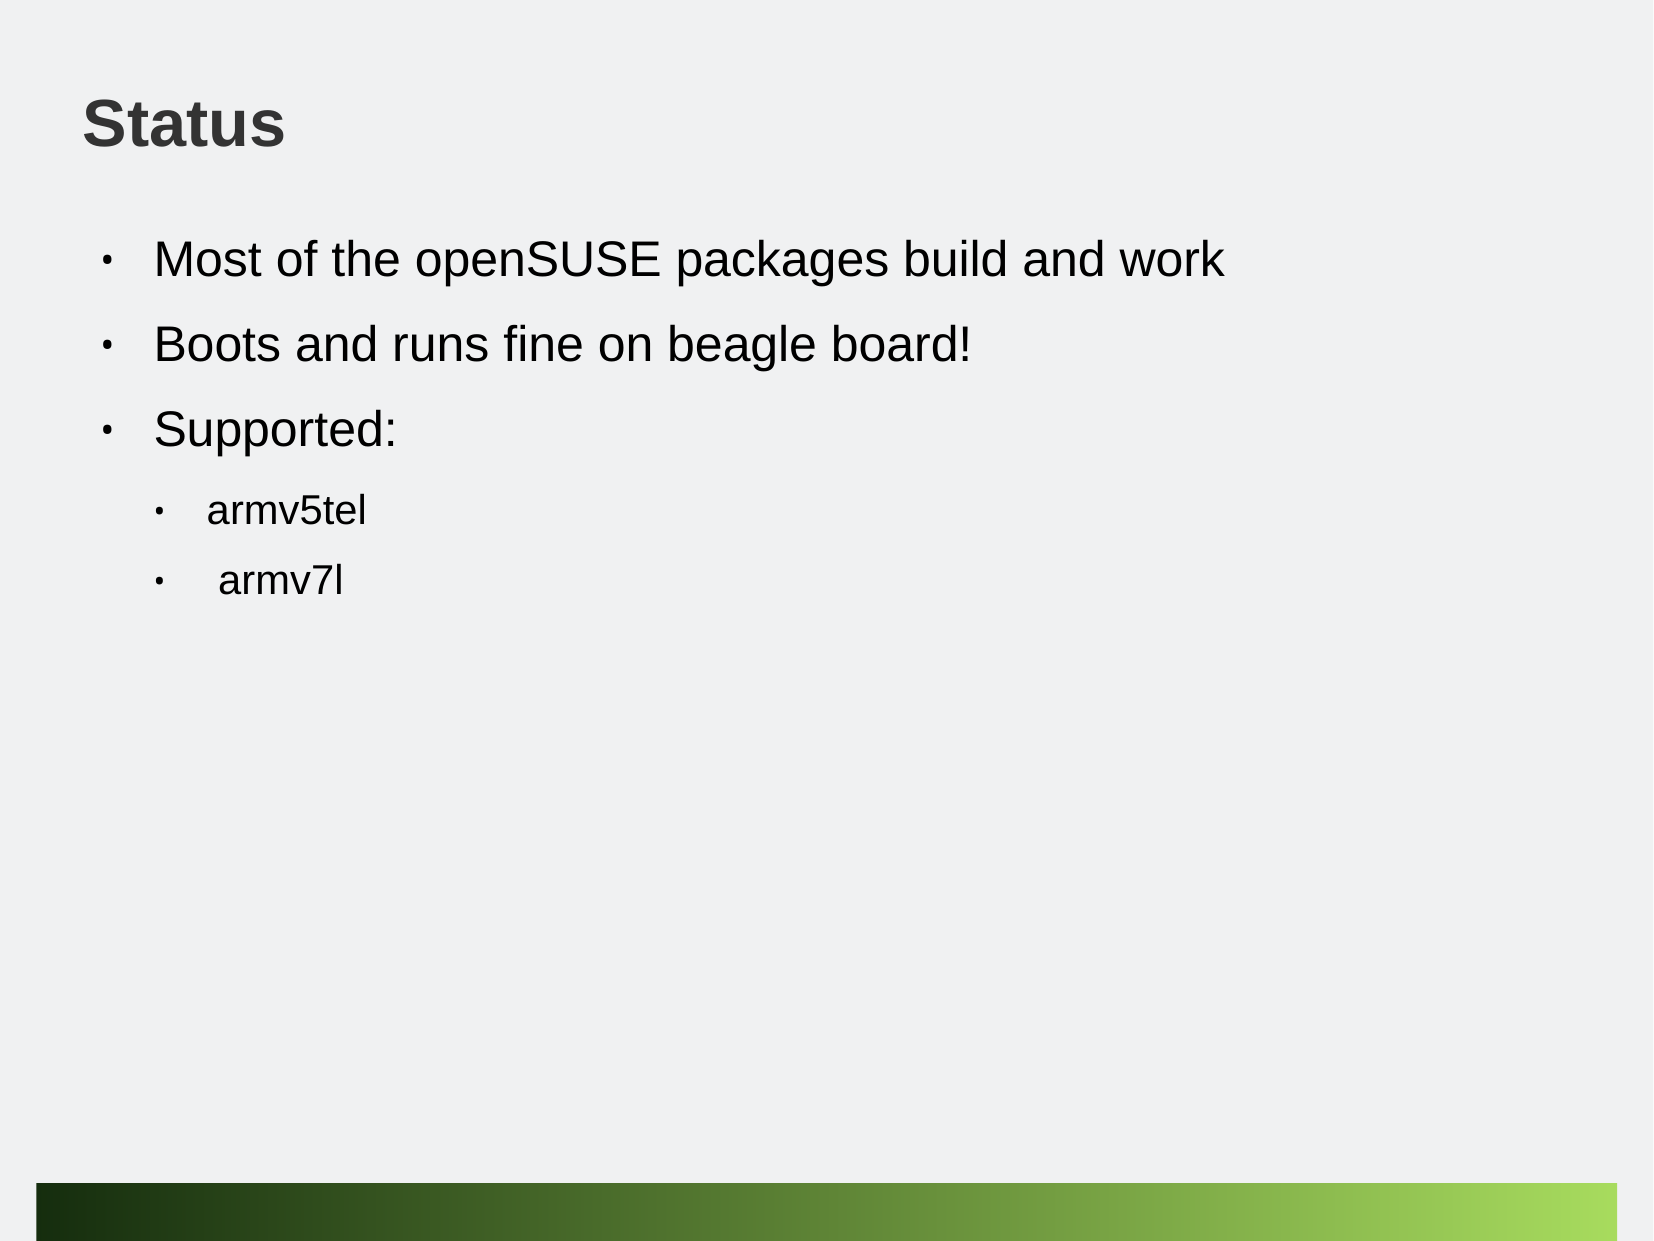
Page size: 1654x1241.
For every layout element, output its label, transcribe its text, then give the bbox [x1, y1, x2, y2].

list Most of the openSUSE packages build and work Boots and runs fine on beagle board! Supported: armv5tel armv7l [82, 231, 1571, 1050]
title Status [82, 49, 1571, 198]
picture [0, 0, 1654, 1241]
